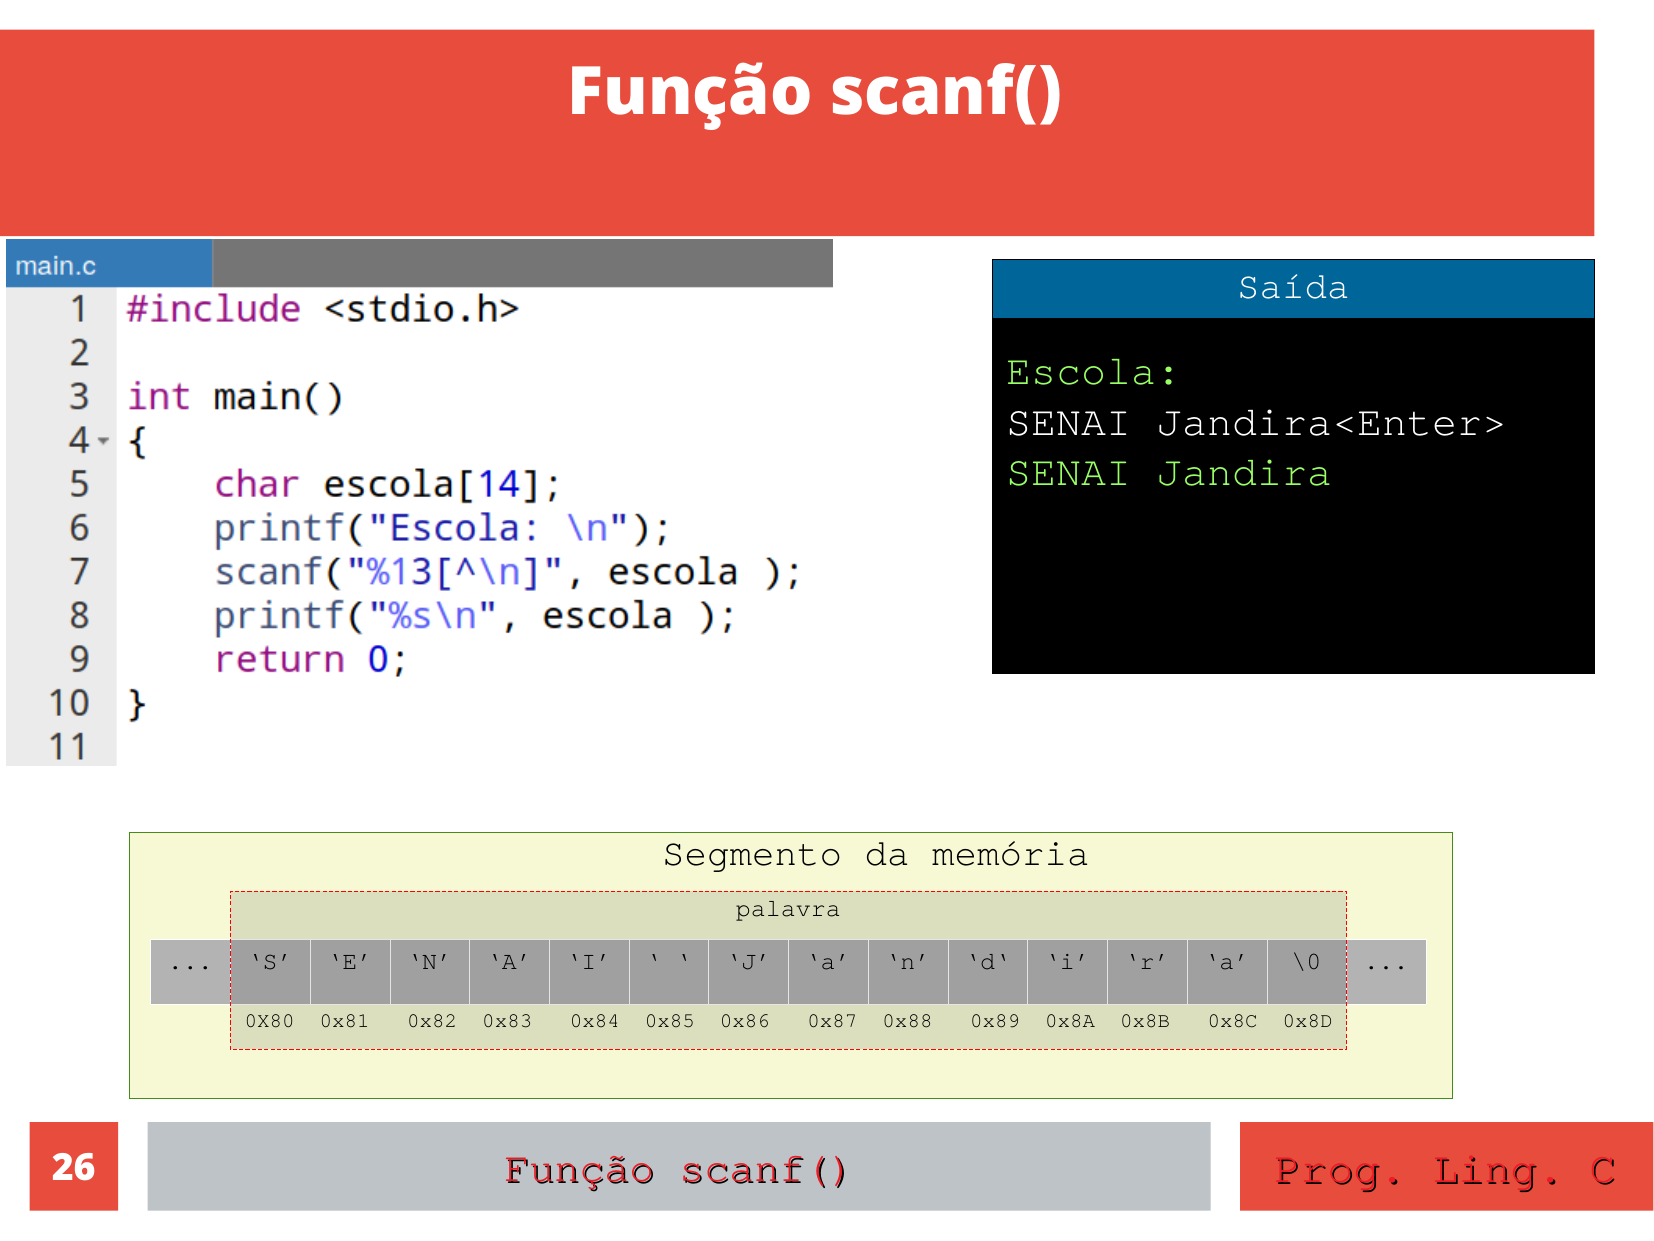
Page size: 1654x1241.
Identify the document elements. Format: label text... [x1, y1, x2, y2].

table_header ... [151, 940, 230, 1004]
text_box Função scanf() [197, 1133, 1162, 1199]
table_header ... [1347, 940, 1426, 1004]
text_box Saída [992, 259, 1595, 318]
text_box Prog. Ling. C [1233, 1133, 1654, 1202]
title Função scanf() [283, 42, 1347, 225]
text_box Segmento da memória [129, 832, 1453, 1099]
text_box Escola: SENAI Jandira<Enter> SENAI Jandira [992, 318, 1595, 674]
text_box palavra 0X80 0x81 0x82 0x83 0x84 0x85 0x86 0x87 0x88 0x89 0x8A 0x8B 0x8C 0x8D [230, 891, 1347, 1050]
picture [6, 239, 833, 766]
